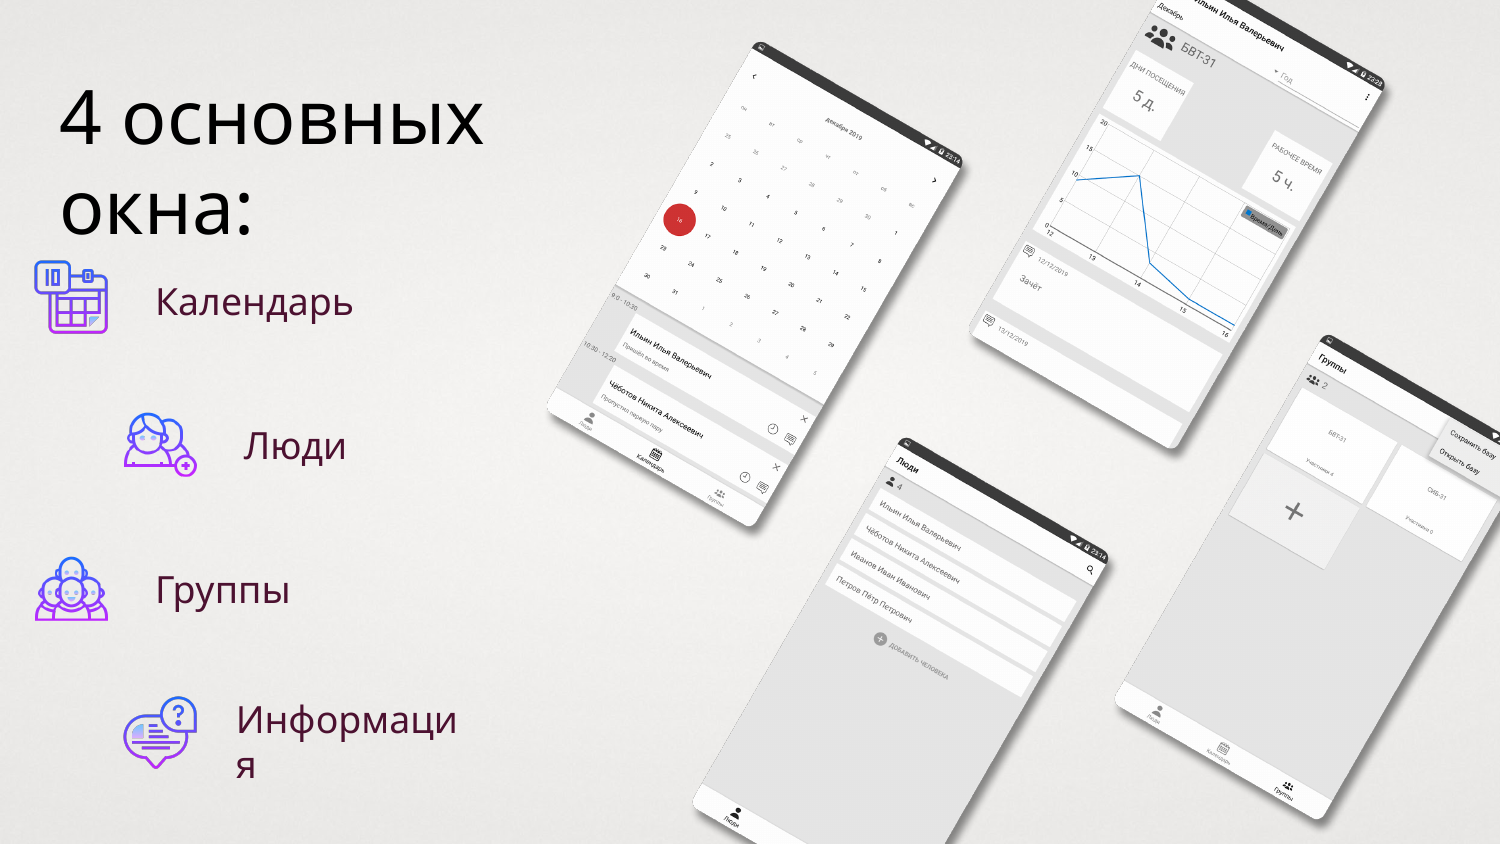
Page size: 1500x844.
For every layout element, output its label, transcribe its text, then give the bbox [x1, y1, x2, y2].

text_box 4 основных окна: [44, 54, 687, 187]
text_box Календарь [139, 256, 374, 345]
text_box Люди [228, 400, 463, 489]
picture [0, 0, 1500, 844]
text_box Информация [220, 697, 486, 786]
text_box Группы [139, 544, 374, 633]
